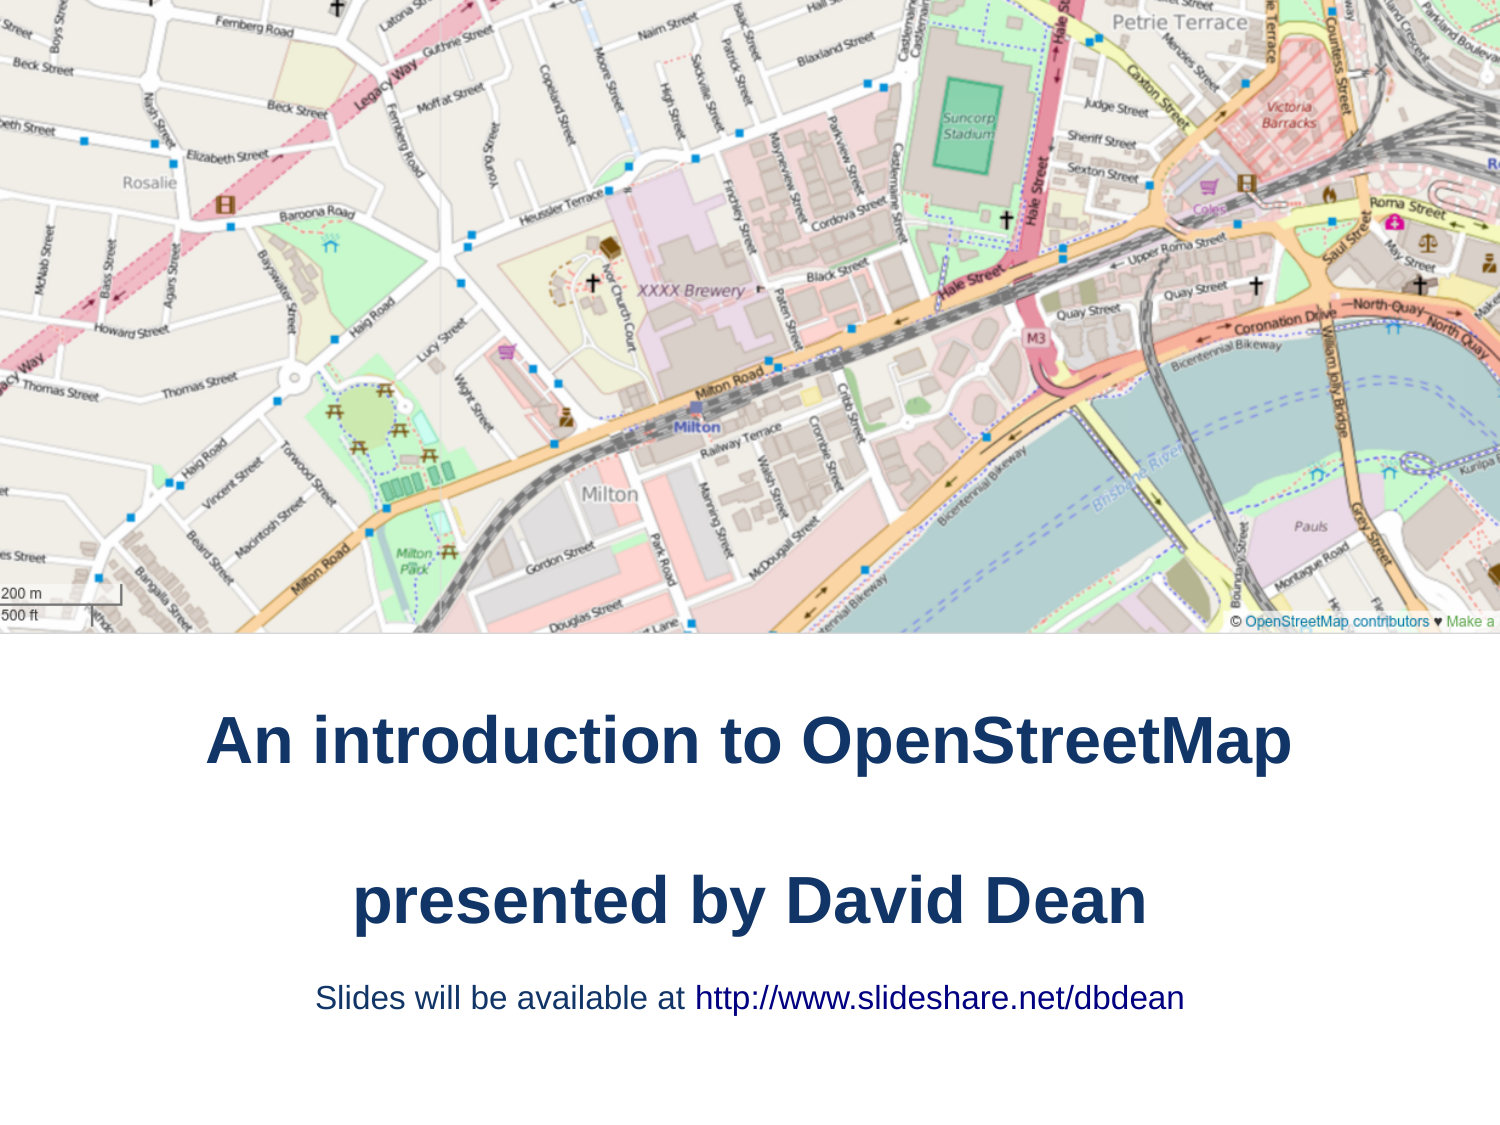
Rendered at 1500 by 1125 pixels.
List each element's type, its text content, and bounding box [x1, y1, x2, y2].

picture [0, 0, 1500, 634]
title An introduction to OpenStreetMap presented by David Dean Slides will be available at http://www.slideshare.net/dbdean [112, 649, 1388, 1063]
